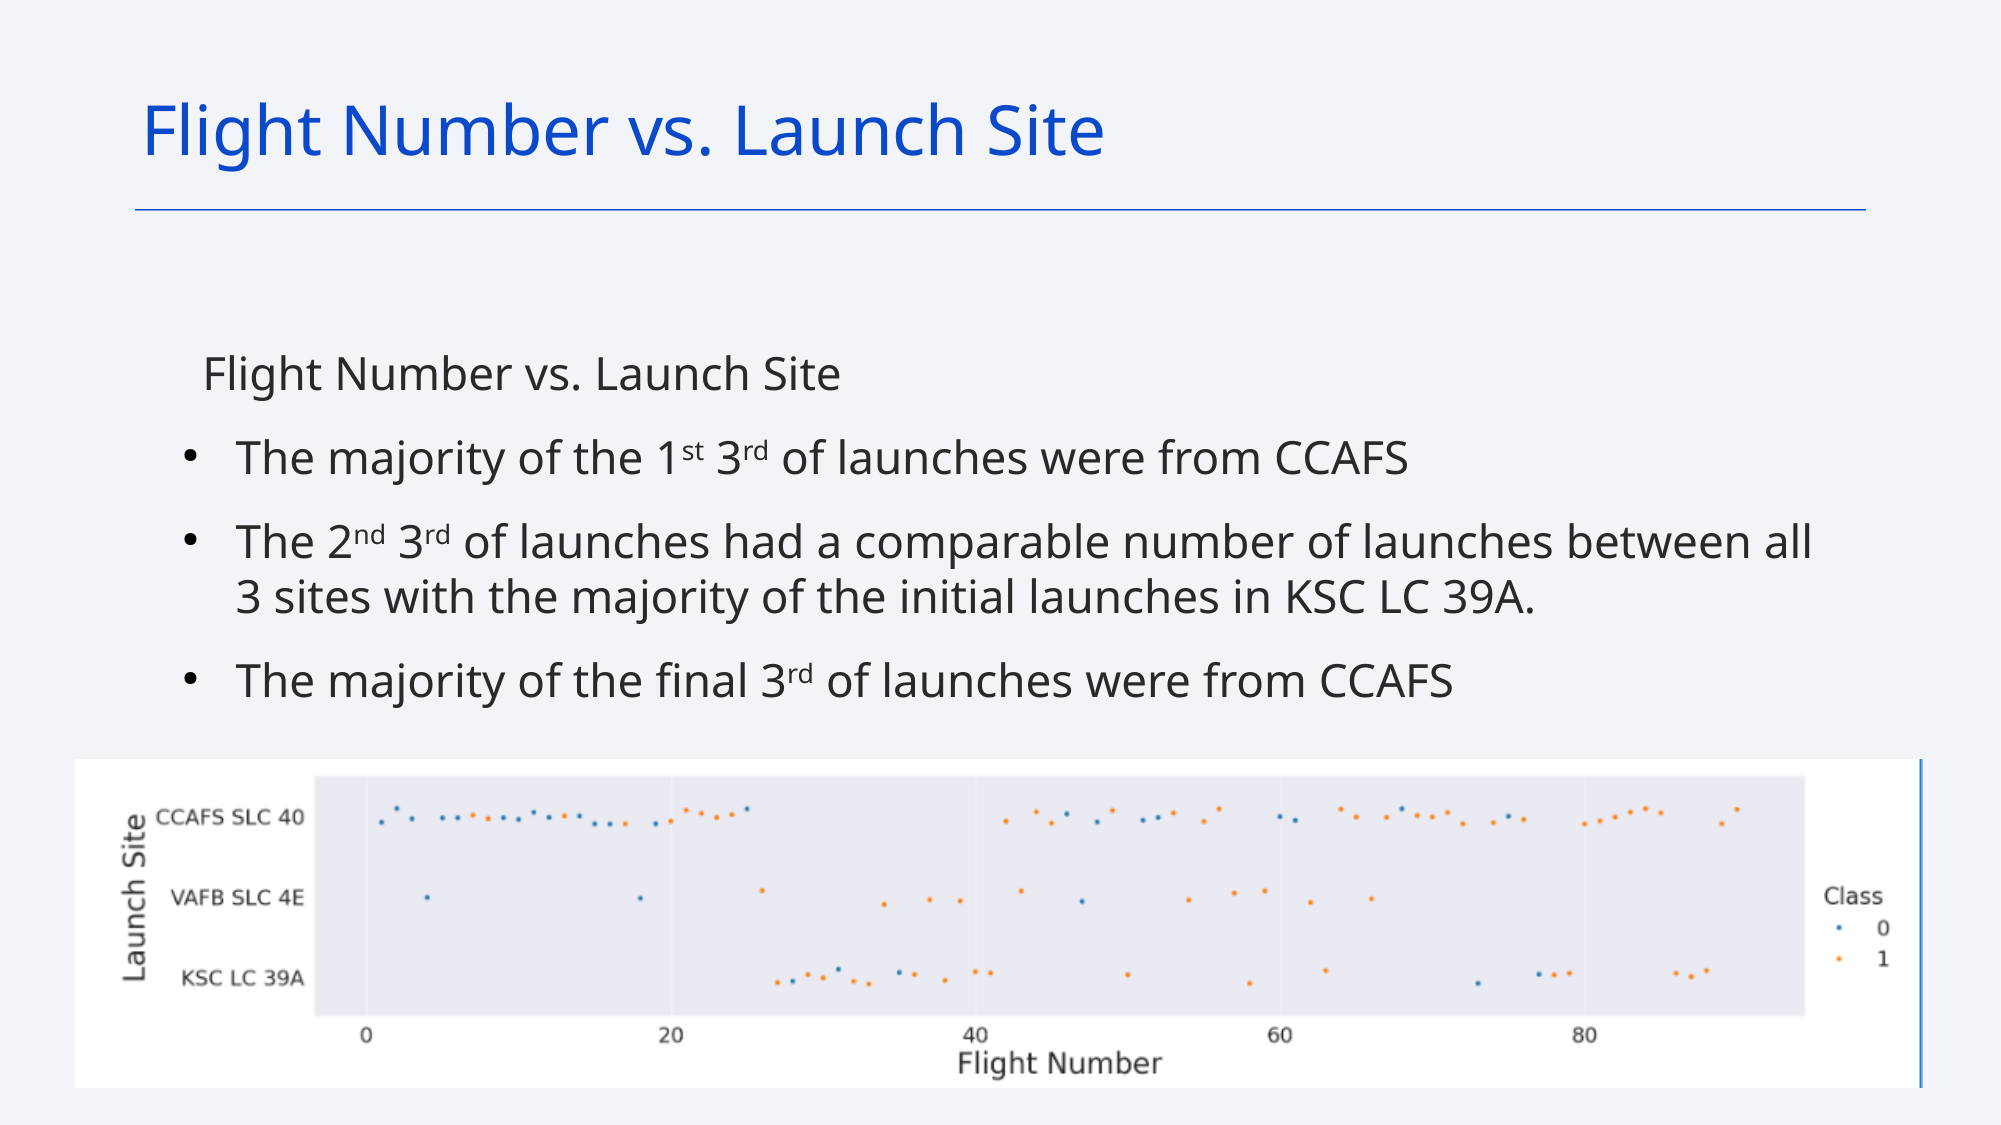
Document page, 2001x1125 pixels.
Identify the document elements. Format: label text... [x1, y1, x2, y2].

text_box Flight Number vs. Launch Site [126, 88, 1852, 179]
picture [0, 0, 2001, 1125]
list Flight Number vs. Launch Site The majority of the 1st 3rd of launches were from CCAFS The 2nd 3rd of launches had a comparable number of launches between all 3 sites with the majority of the initial launches in KSC LC 39A. The majority of the final 3rd of launches were from CCAFS [150, 337, 1846, 759]
